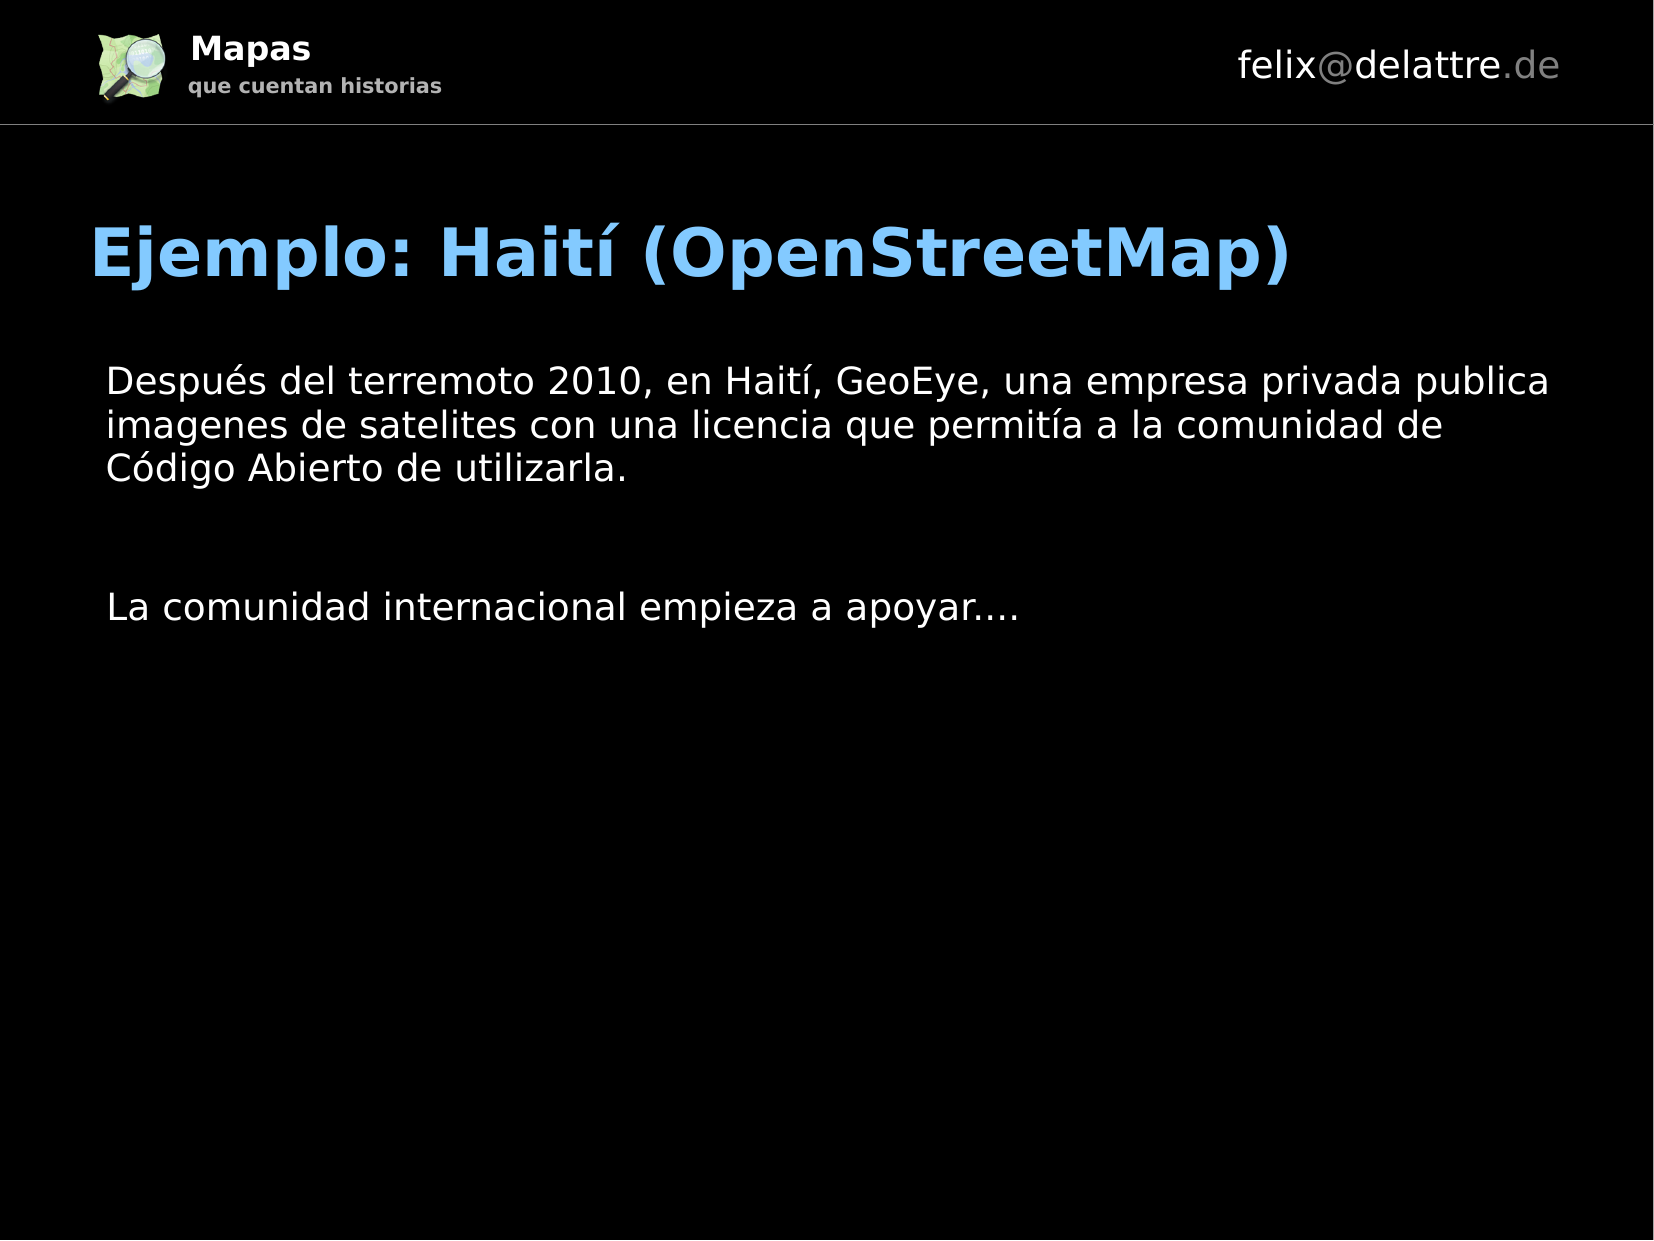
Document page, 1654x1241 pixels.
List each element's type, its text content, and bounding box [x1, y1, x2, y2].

text_box Después del terremoto 2010, en Haití, GeoEye, una empresa privada publica imagenes de satelites con una licencia que permitía a la comunidad de Código Abierto de utilizarla. [90, 352, 1576, 499]
text_box La comunidad internacional empieza a apoyar.... [91, 578, 1514, 637]
text_box Ejemplo: Haití (OpenStreetMap) [65, 197, 1318, 309]
picture [95, 34, 169, 107]
